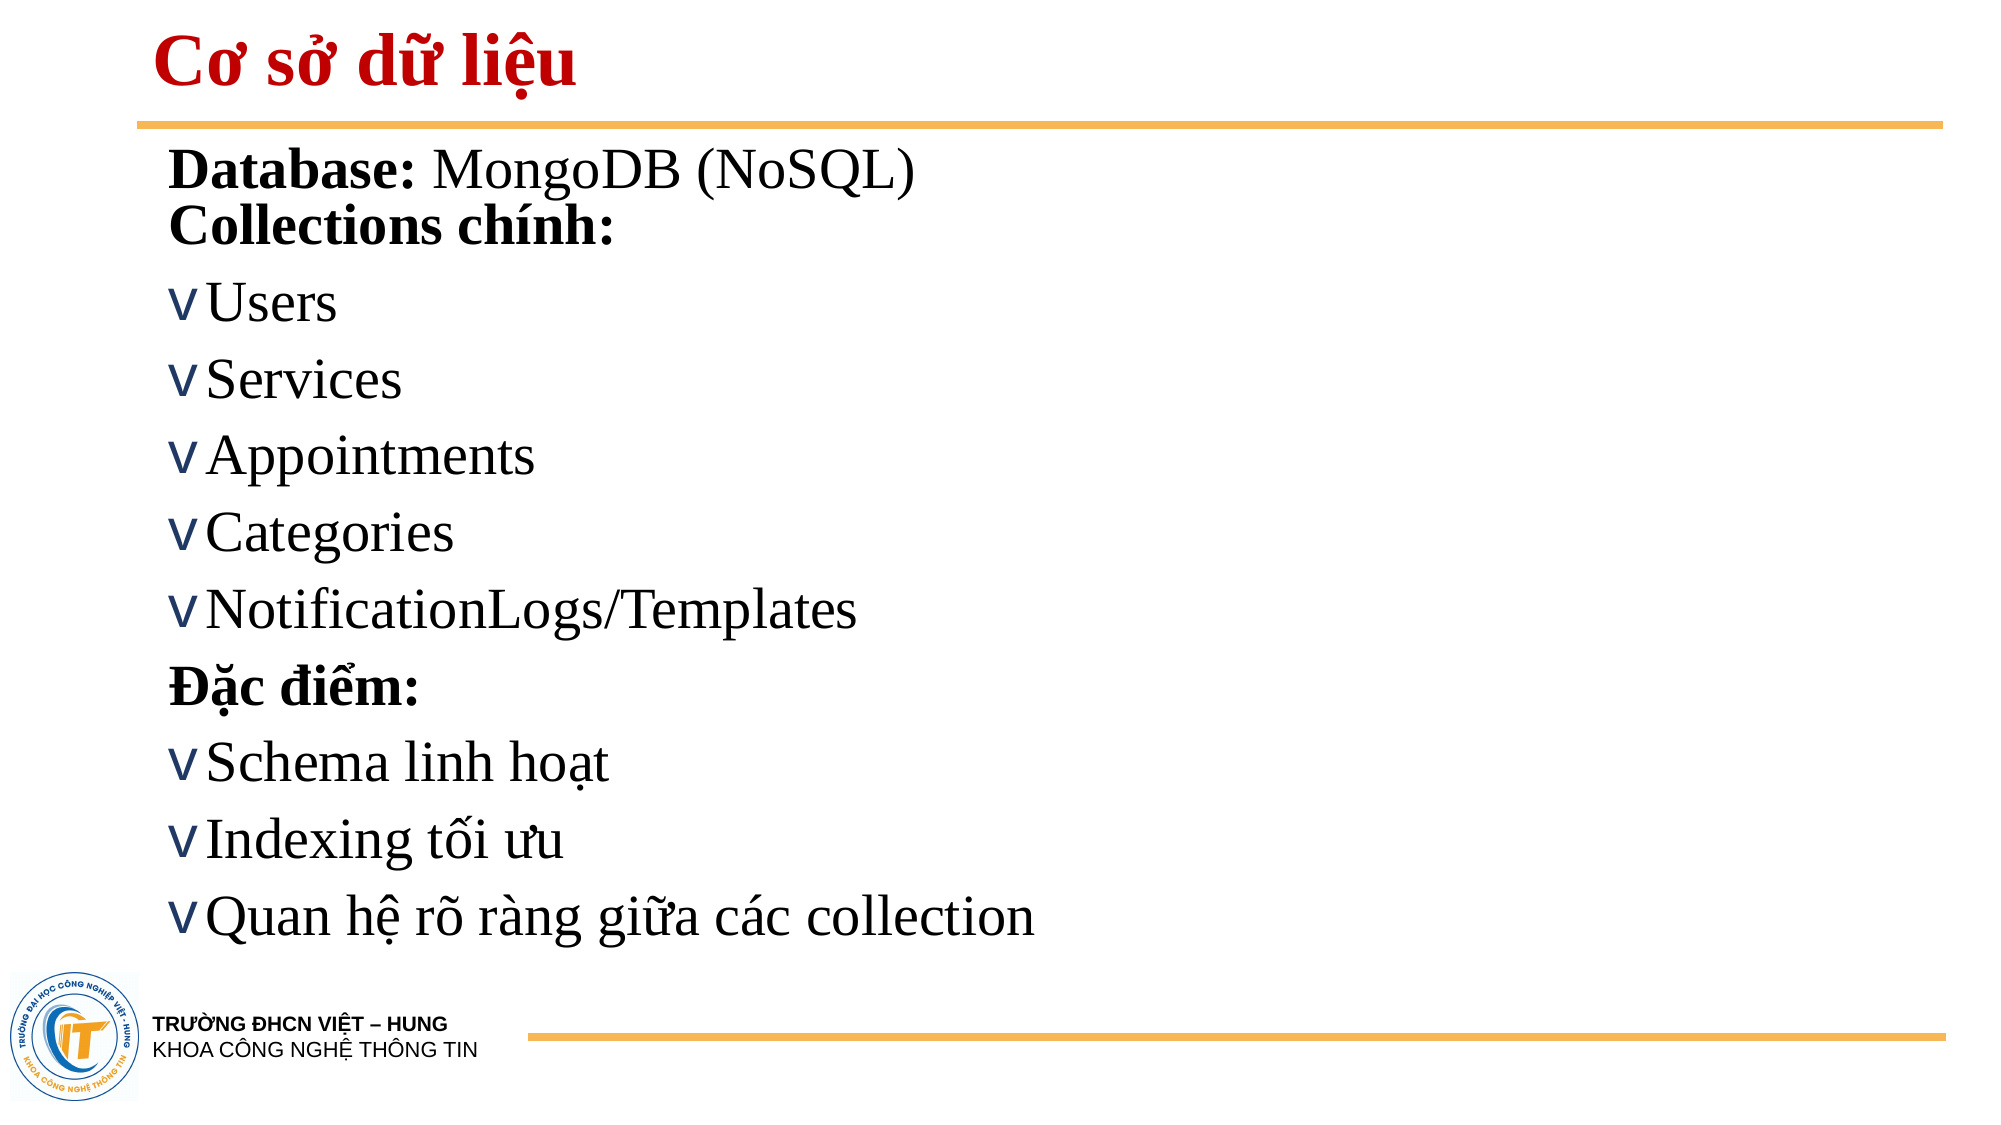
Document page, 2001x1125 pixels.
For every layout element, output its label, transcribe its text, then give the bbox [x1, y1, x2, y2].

title Cơ sở dữ liệu [137, 11, 1944, 112]
list Database: MongoDB (NoSQL) Collections chính: Users Services Appointments Categories NotificationLogs/Templates Đặc điểm: Schema linh hoạt Indexing tối ưu Quan hệ rõ ràng giữa các collection [153, 136, 1960, 989]
